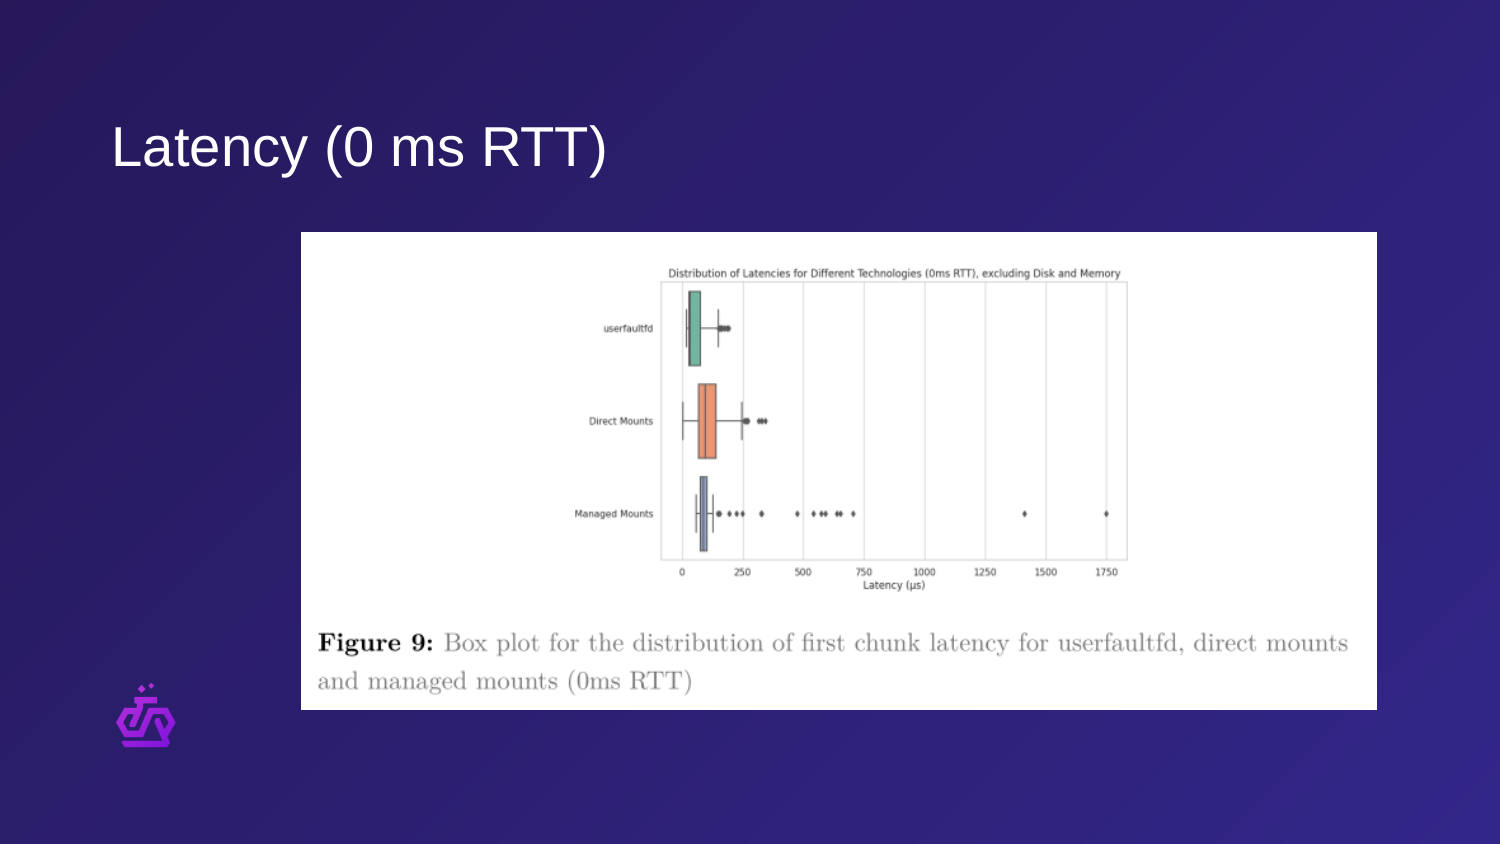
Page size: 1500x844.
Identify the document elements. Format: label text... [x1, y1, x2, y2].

picture [301, 232, 1377, 710]
text_box Latency (0 ms RTT) [96, 77, 1419, 210]
picture [96, 661, 188, 773]
